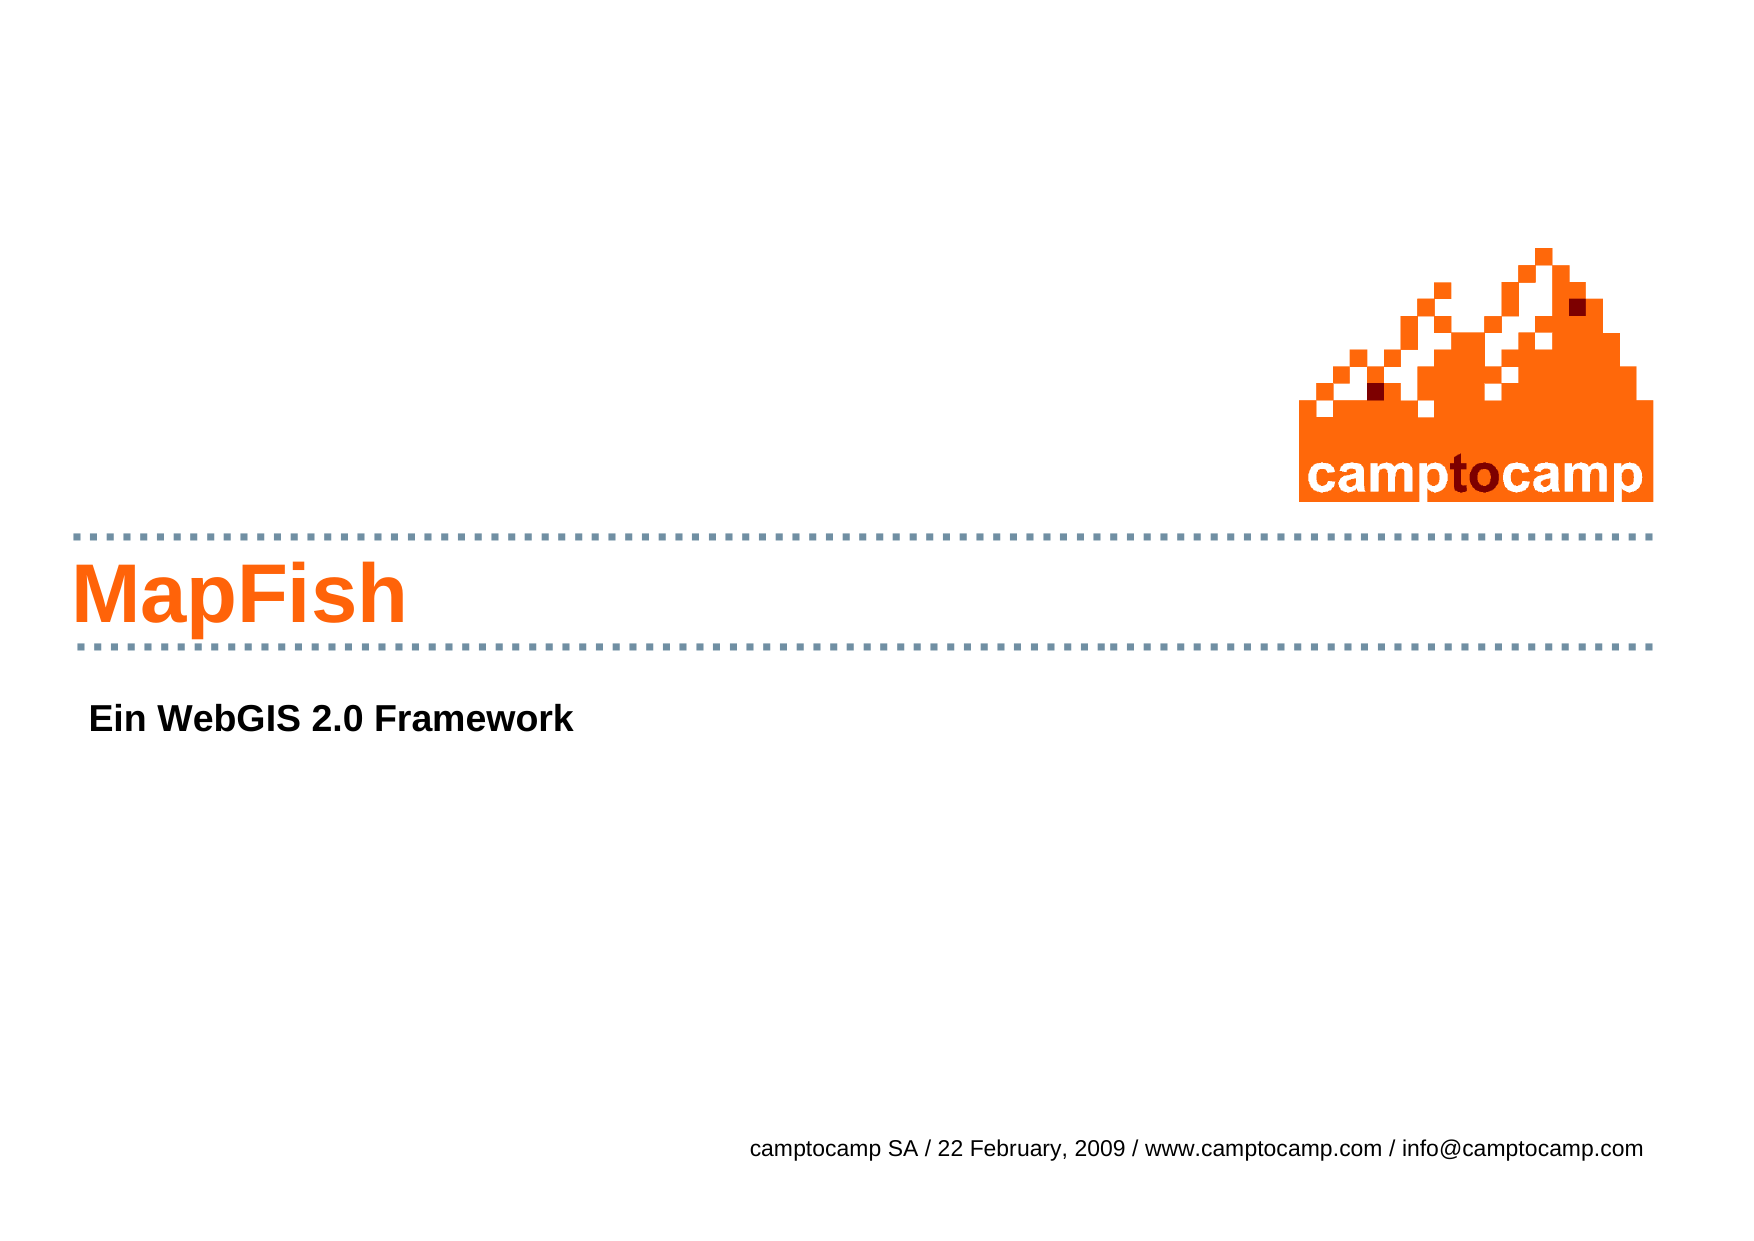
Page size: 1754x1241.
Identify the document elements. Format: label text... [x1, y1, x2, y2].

title MapFish [71, 546, 1630, 640]
picture [1299, 248, 1654, 502]
text_box Ein WebGIS 2.0 Framework [88, 696, 1562, 741]
